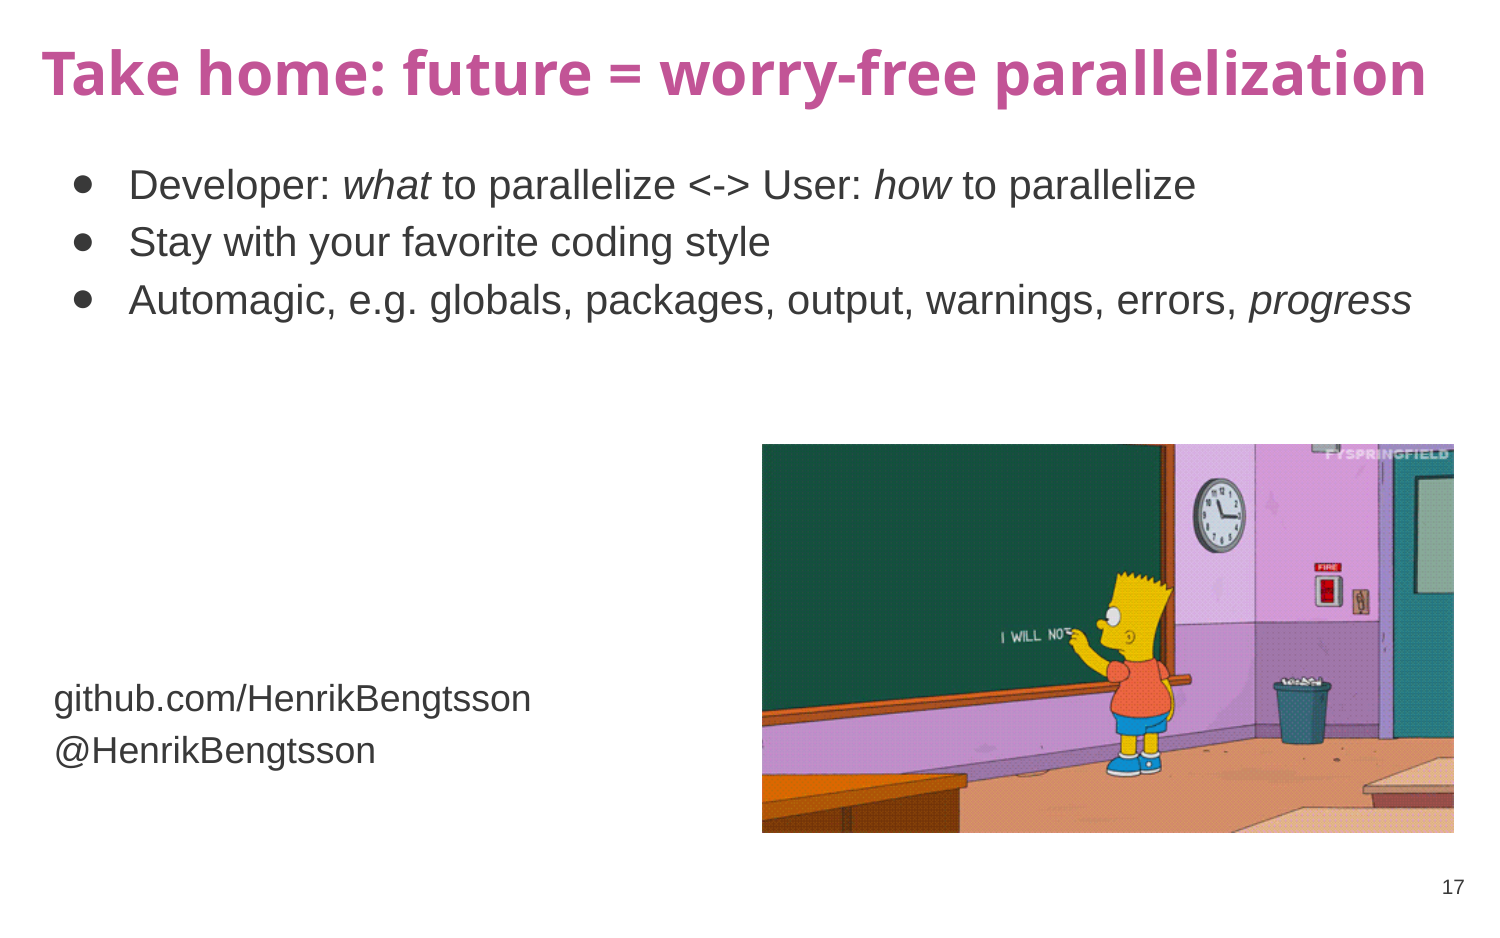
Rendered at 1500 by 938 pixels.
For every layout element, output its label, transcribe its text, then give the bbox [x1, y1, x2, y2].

picture [762, 444, 1454, 833]
title Take home: future = worry-free parallelization [26, 20, 1493, 136]
list Developer: what to parallelize <-> User: how to parallelize Stay with your favorite coding style Automagic, e.g. globals, packages, output, warnings, errors, progress github.com/HenrikBengtsson @HenrikBengtsson [38, 135, 1437, 838]
slide_number <number> [1389, 849, 1480, 922]
